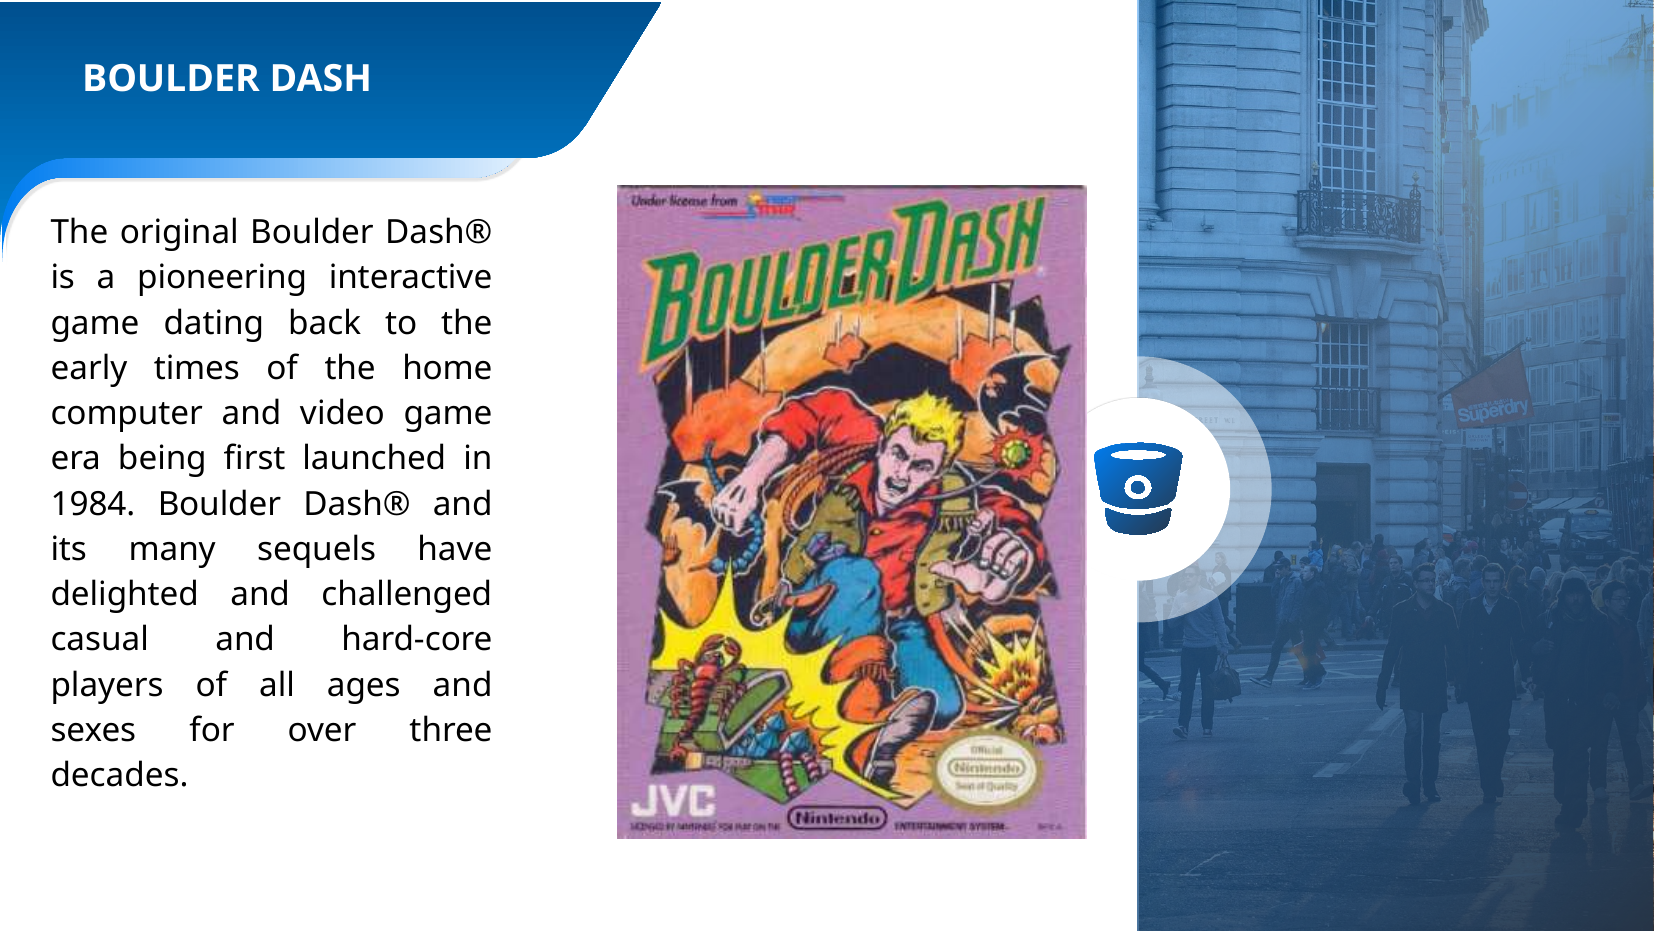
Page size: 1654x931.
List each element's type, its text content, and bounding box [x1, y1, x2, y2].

text_box The original Boulder Dash® is a pioneering interactive game dating back to the early times of the home computer and video game era being first launched in 1984. Boulder Dash® and its many sequels have delighted and challenged casual and hard-core players of all ages and sexes for over three decades. [35, 200, 508, 789]
text_box [1087, 0, 1654, 931]
text_box BOULDER DASH [67, 46, 388, 107]
text_box [0, 2, 662, 263]
picture [617, 185, 1087, 839]
